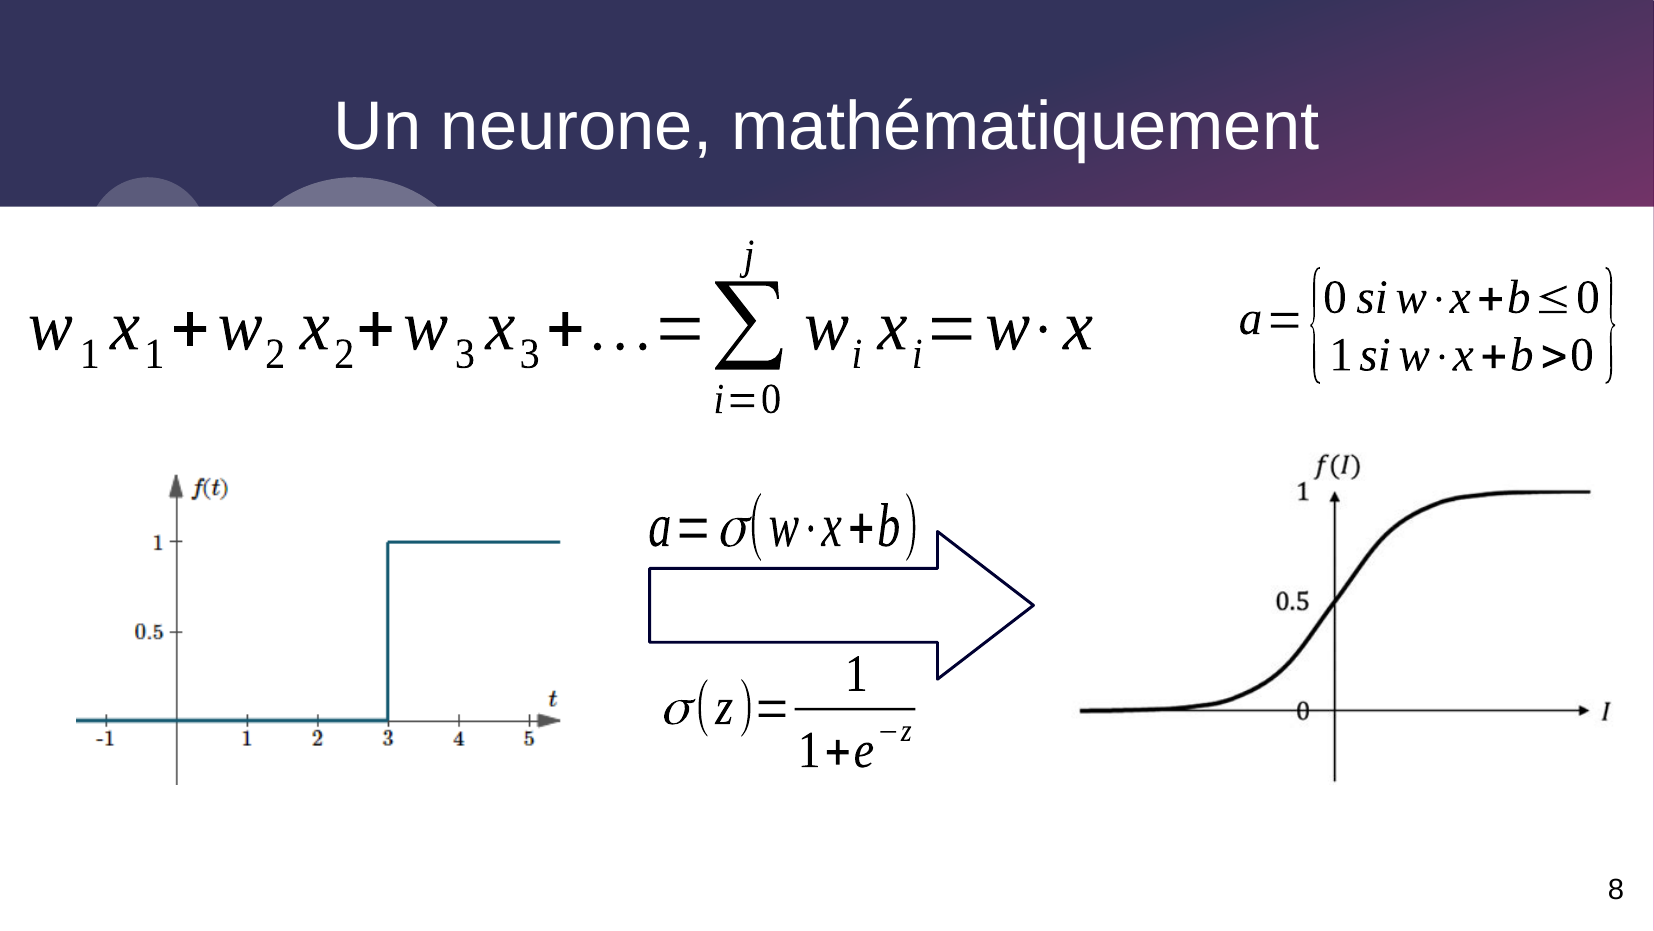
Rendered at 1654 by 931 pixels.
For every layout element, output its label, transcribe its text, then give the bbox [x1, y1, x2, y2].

text_box [639, 342, 647, 351]
text_box [762, 384, 780, 414]
text_box [593, 342, 602, 351]
text_box [826, 739, 849, 765]
text_box [1542, 345, 1566, 369]
text_box [1270, 312, 1299, 316]
text_box [1380, 348, 1388, 371]
text_box [1482, 345, 1505, 369]
text_box [739, 249, 753, 279]
text_box [649, 531, 1034, 680]
text_box [850, 513, 873, 543]
text_box [679, 533, 707, 538]
text_box [109, 316, 140, 350]
text_box [801, 732, 818, 768]
text_box [335, 339, 353, 368]
text_box [1508, 279, 1530, 314]
text_box [1539, 285, 1567, 308]
text_box [1399, 348, 1430, 371]
text_box [1240, 311, 1261, 335]
text_box [715, 393, 722, 414]
text_box [1479, 287, 1502, 311]
text_box [820, 517, 842, 547]
text_box [1062, 316, 1093, 350]
text_box [730, 404, 755, 408]
title Un neurone, mathématiquement [88, 44, 1565, 207]
text_box [720, 493, 761, 562]
text_box [298, 316, 330, 350]
text_box [853, 348, 860, 368]
text_box [805, 316, 849, 351]
text_box [758, 713, 786, 717]
text_box [83, 339, 98, 368]
text_box [1578, 280, 1598, 314]
text_box [1324, 280, 1345, 314]
text_box [660, 335, 700, 340]
text_box [1333, 338, 1350, 371]
text_box [769, 517, 799, 547]
text_box [1452, 348, 1474, 371]
text_box [1449, 290, 1471, 313]
text_box [698, 679, 708, 737]
text_box [359, 312, 392, 346]
text_box [932, 317, 972, 323]
text_box [932, 335, 972, 340]
text_box [1270, 324, 1299, 328]
text_box [808, 525, 814, 532]
text_box [549, 312, 582, 346]
text_box [1356, 290, 1374, 314]
text_box [1396, 290, 1427, 314]
text_box [1039, 325, 1047, 334]
text_box [715, 281, 783, 370]
text_box [147, 339, 162, 368]
text_box [900, 726, 912, 741]
text_box [664, 698, 696, 725]
text_box [1539, 310, 1567, 314]
text_box [848, 656, 866, 691]
text_box [1359, 347, 1377, 371]
text_box [266, 339, 283, 368]
text_box [1605, 266, 1616, 384]
picture [76, 472, 562, 785]
text_box [29, 316, 73, 351]
text_box [914, 348, 921, 368]
text_box [219, 316, 263, 351]
text_box [714, 699, 733, 725]
text_box [876, 316, 908, 350]
text_box [456, 339, 474, 369]
text_box [794, 707, 916, 711]
text_box [1571, 338, 1592, 371]
text_box [174, 312, 207, 346]
text_box [649, 516, 670, 547]
text_box [878, 503, 899, 547]
text_box [855, 742, 874, 768]
text_box [1310, 266, 1320, 384]
text_box [521, 339, 539, 369]
text_box [986, 316, 1030, 351]
picture [1062, 424, 1625, 798]
text_box [906, 493, 916, 562]
text_box [758, 700, 786, 705]
text_box [679, 518, 707, 523]
text_box [1377, 290, 1386, 313]
text_box [741, 679, 751, 737]
text_box [660, 317, 700, 323]
text_box [1511, 337, 1533, 371]
text_box [404, 316, 448, 351]
text_box [616, 342, 624, 351]
text_box [484, 316, 515, 350]
